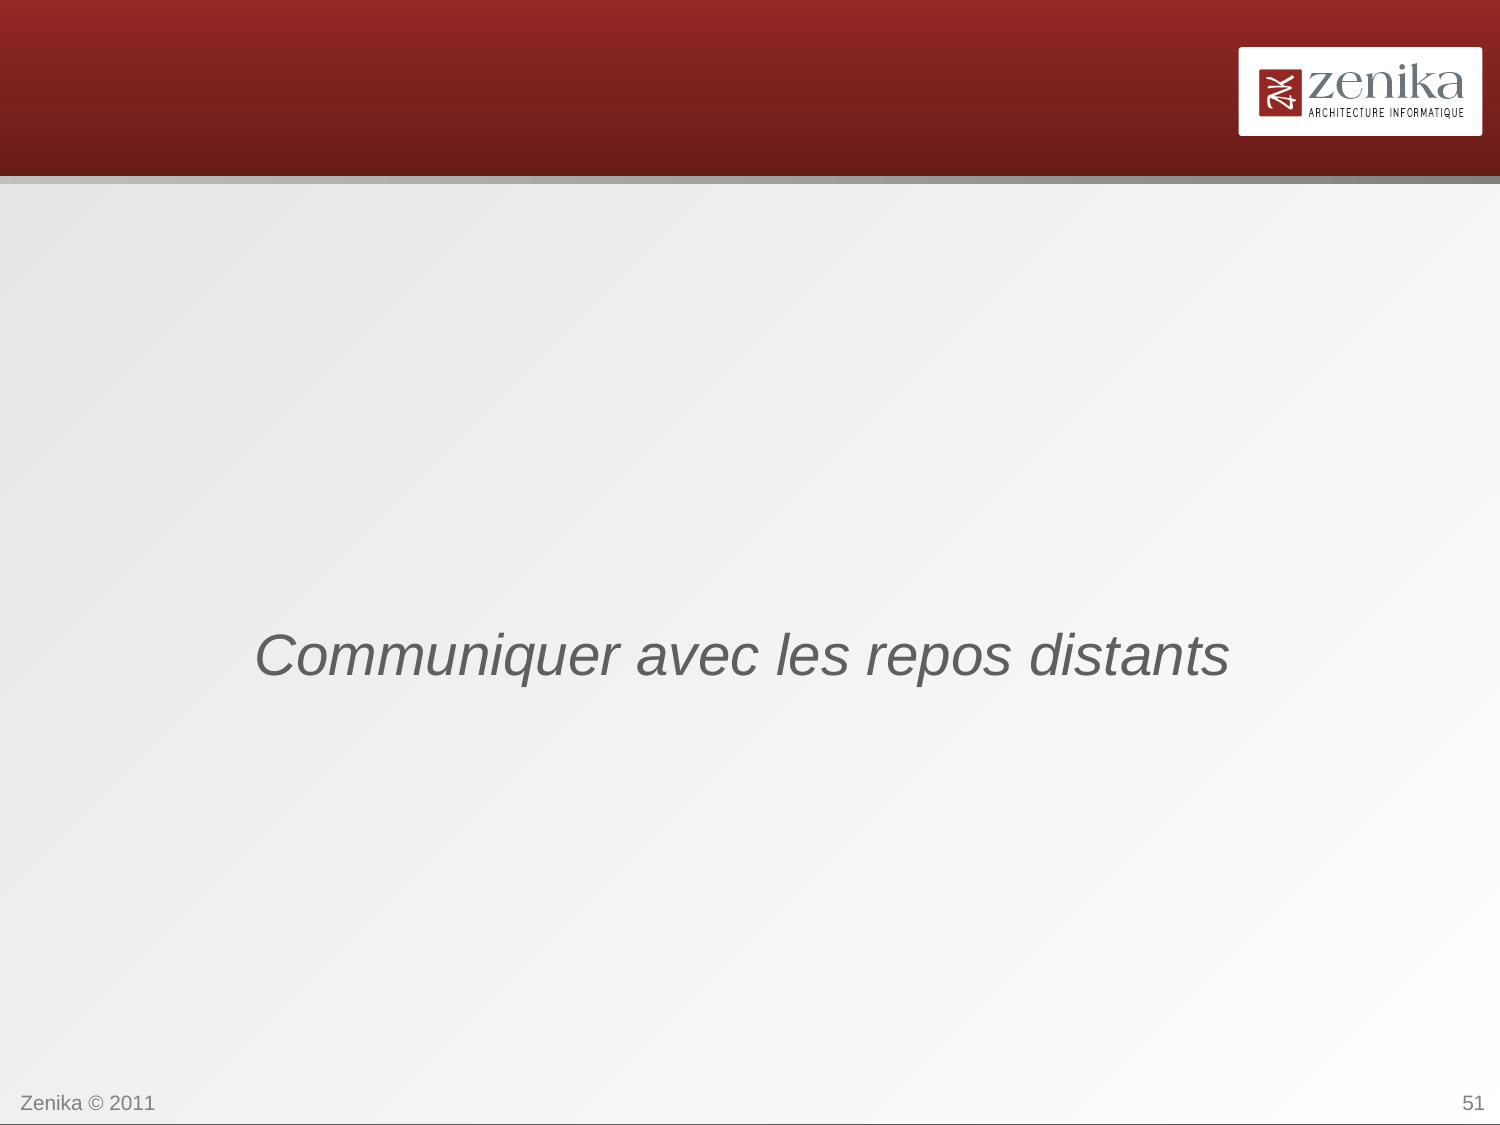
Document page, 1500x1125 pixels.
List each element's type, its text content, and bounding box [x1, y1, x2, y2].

picture [1257, 58, 1464, 125]
subtitle Communiquer avec les repos distants [50, 257, 1435, 1072]
